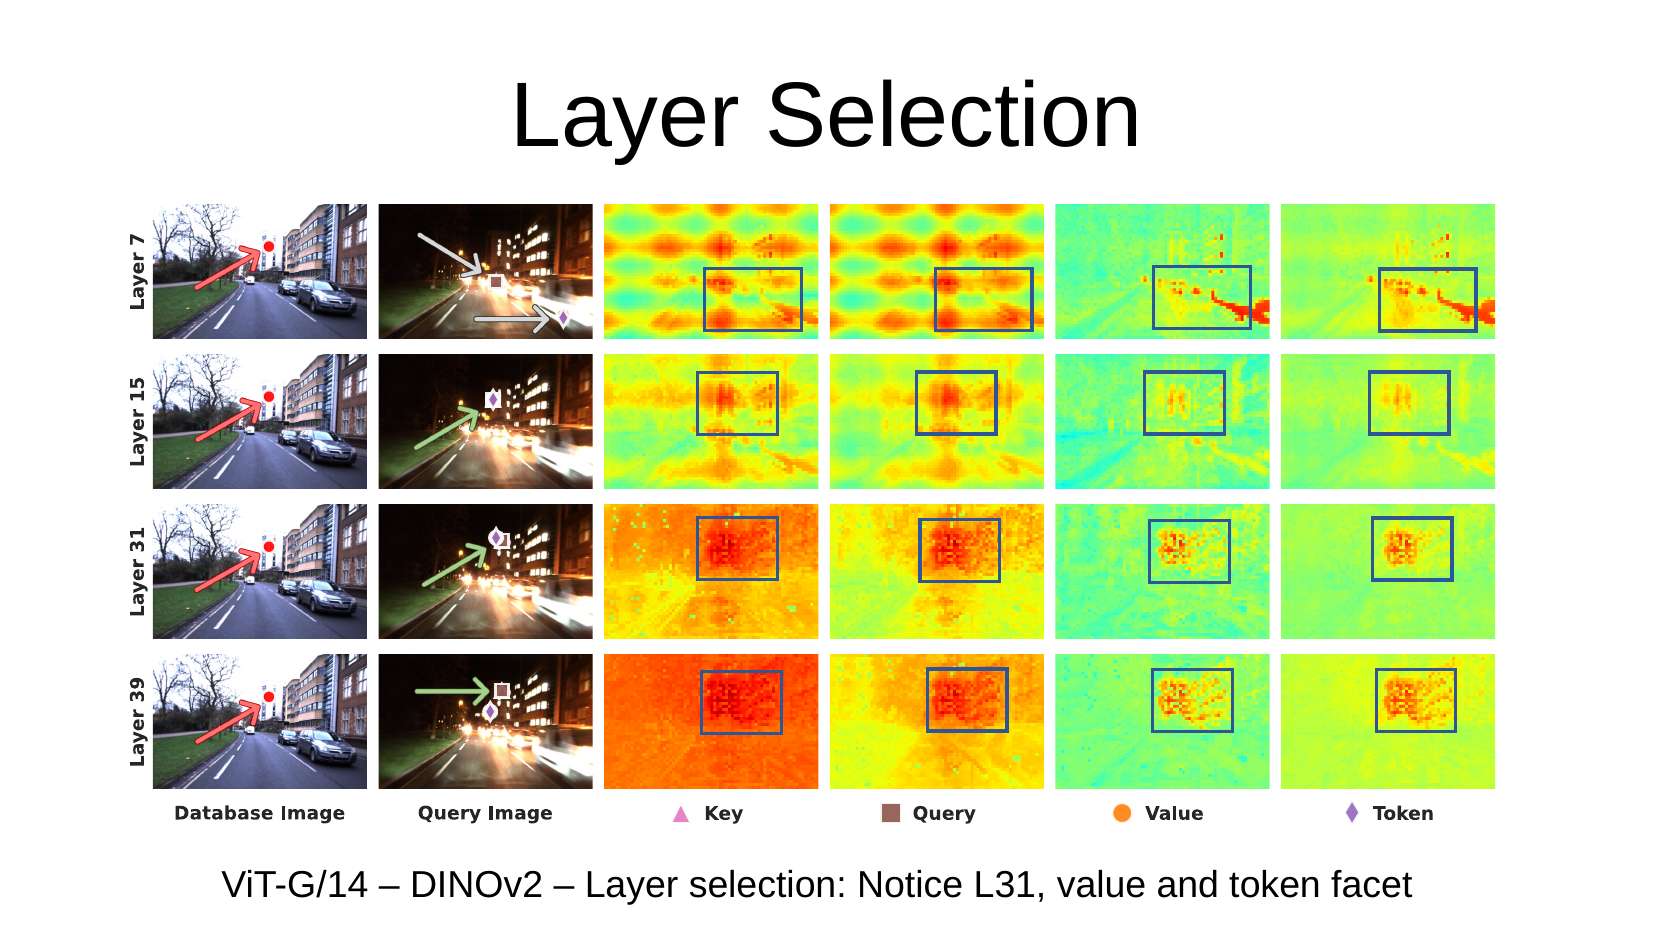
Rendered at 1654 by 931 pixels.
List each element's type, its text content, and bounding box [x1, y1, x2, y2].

text_box ViT-G/14 – DINOv2 – Layer selection: Notice L31, value and token facet [206, 856, 1430, 914]
title Layer Selection [82, 37, 1571, 193]
picture [118, 192, 1506, 837]
